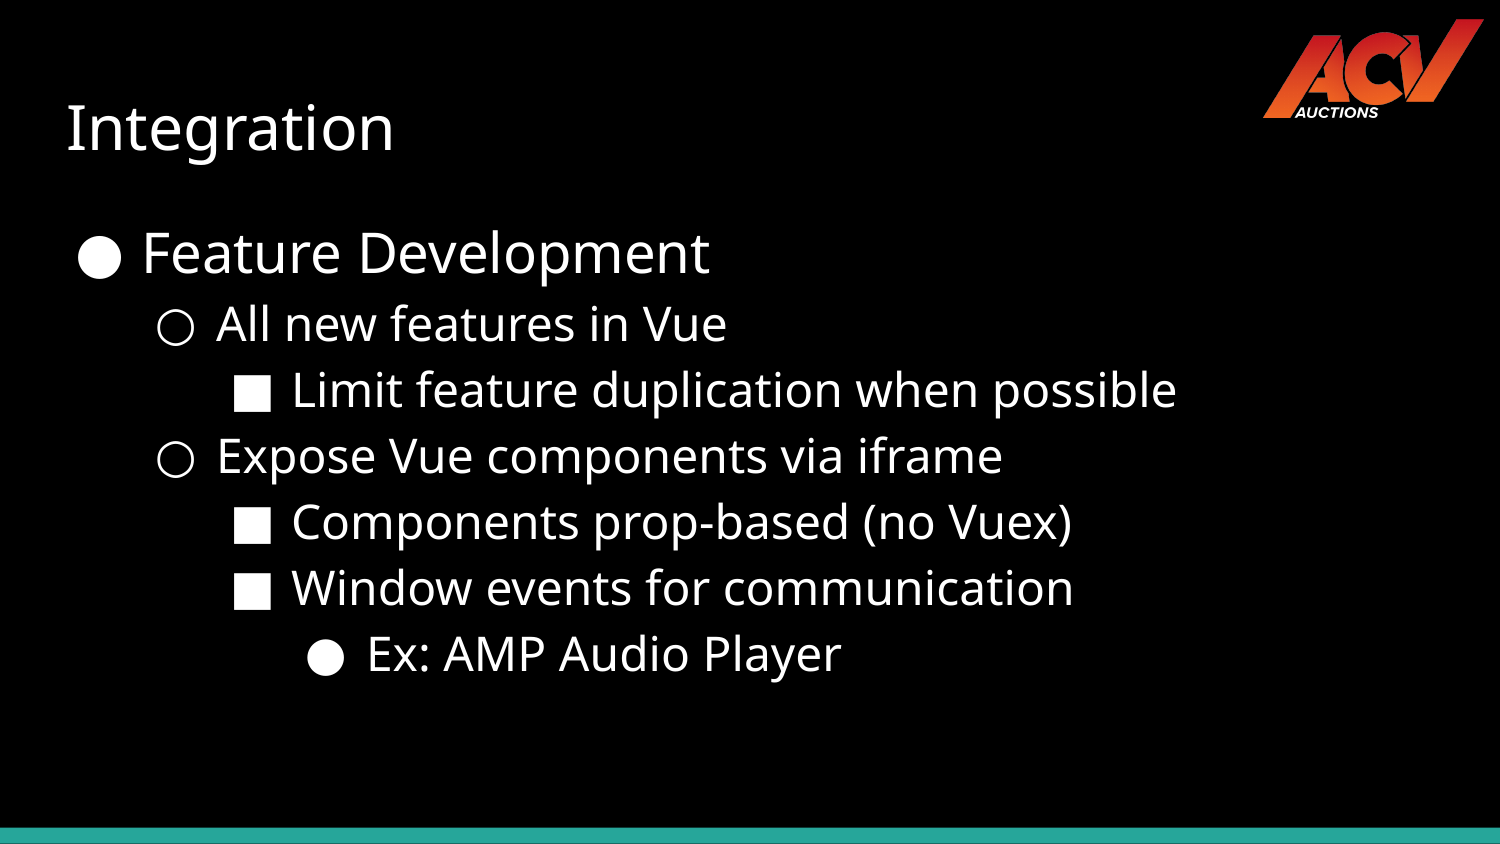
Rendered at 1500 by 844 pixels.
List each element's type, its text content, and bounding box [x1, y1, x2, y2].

list Feature Development All new features in Vue Limit feature duplication when possible Expose Vue components via iframe Components prop-based (no Vuex) Window events for communication Ex: AMP Audio Player [51, 192, 1212, 815]
picture [1262, 19, 1484, 118]
title Integration [51, 72, 1449, 174]
